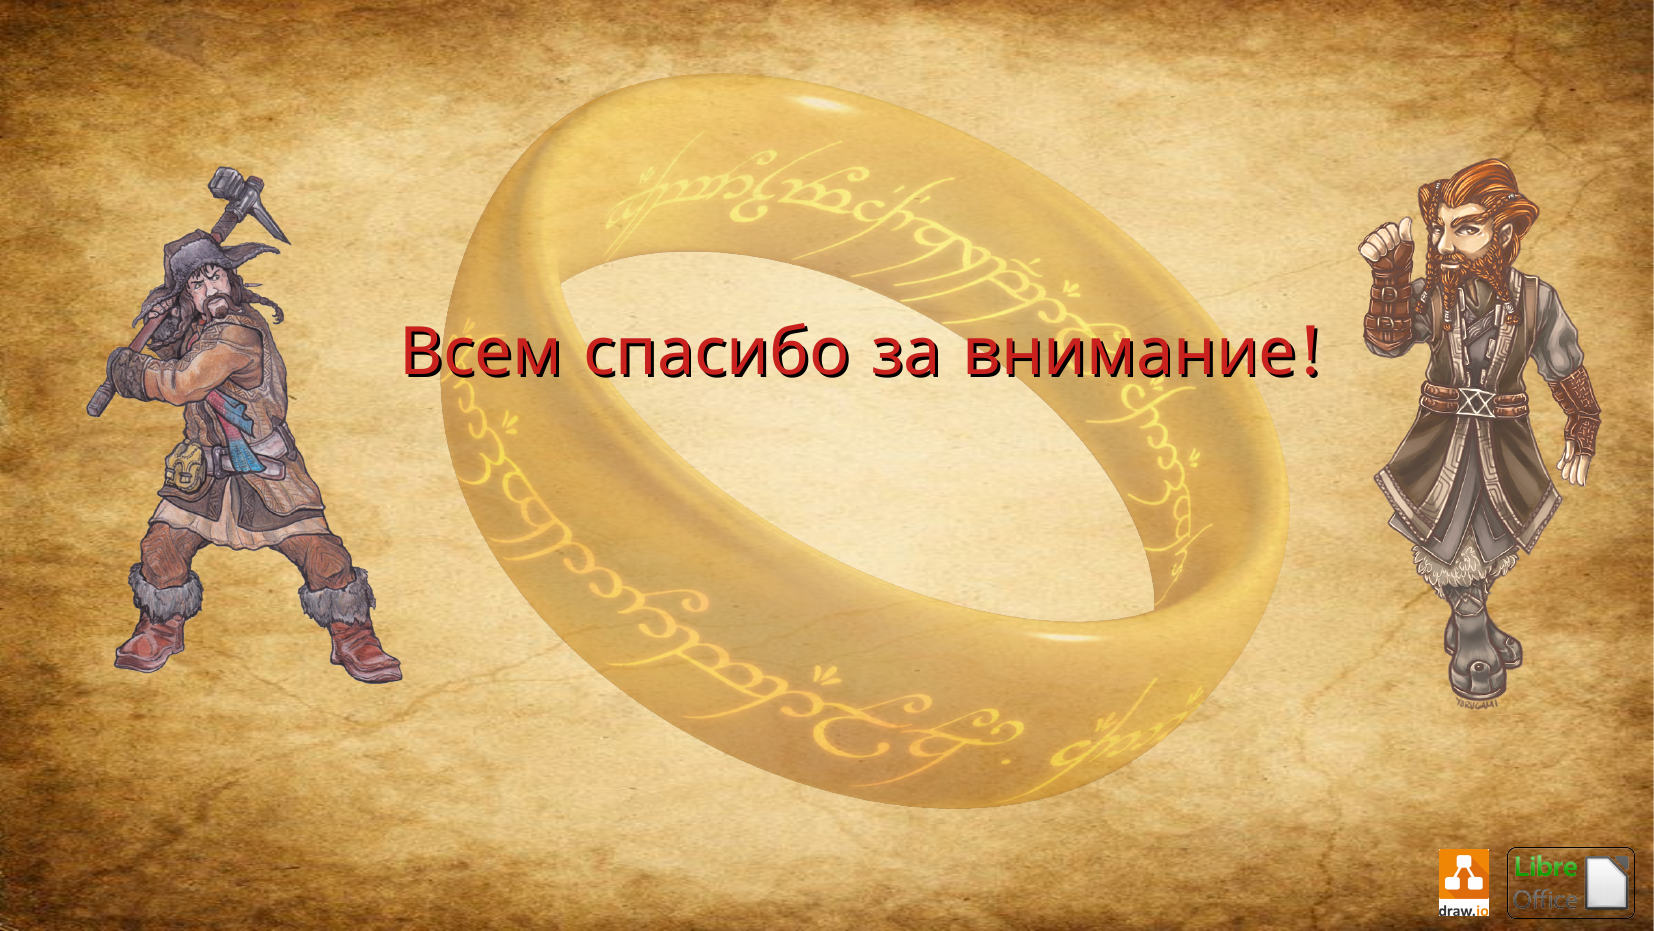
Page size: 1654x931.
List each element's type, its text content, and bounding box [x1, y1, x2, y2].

list Всем спасибо за внимание! [82, 217, 1571, 757]
picture [0, 0, 1654, 931]
